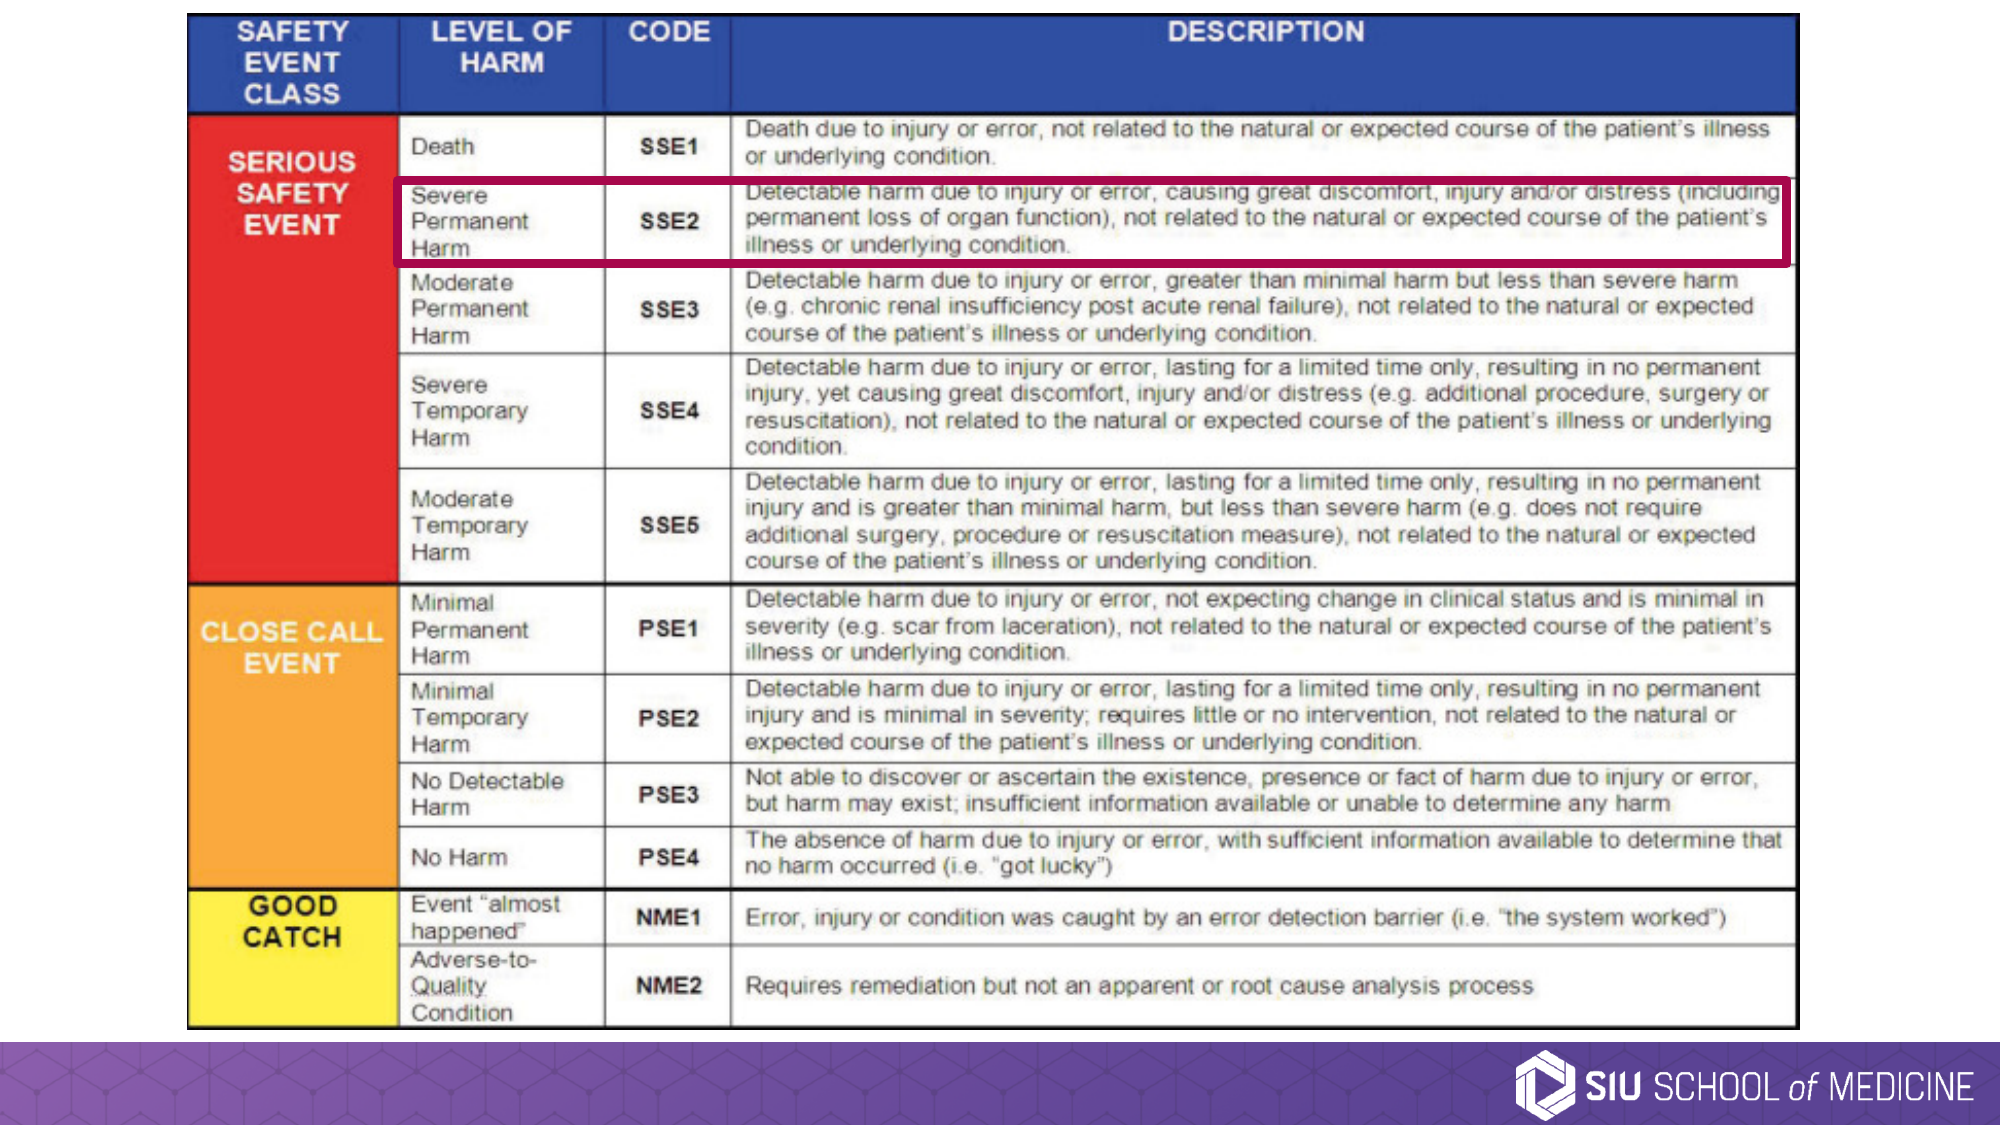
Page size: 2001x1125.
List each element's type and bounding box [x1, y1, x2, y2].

picture [187, 13, 1800, 1030]
picture [0, 1042, 2000, 1125]
text_box [397, 180, 1787, 264]
